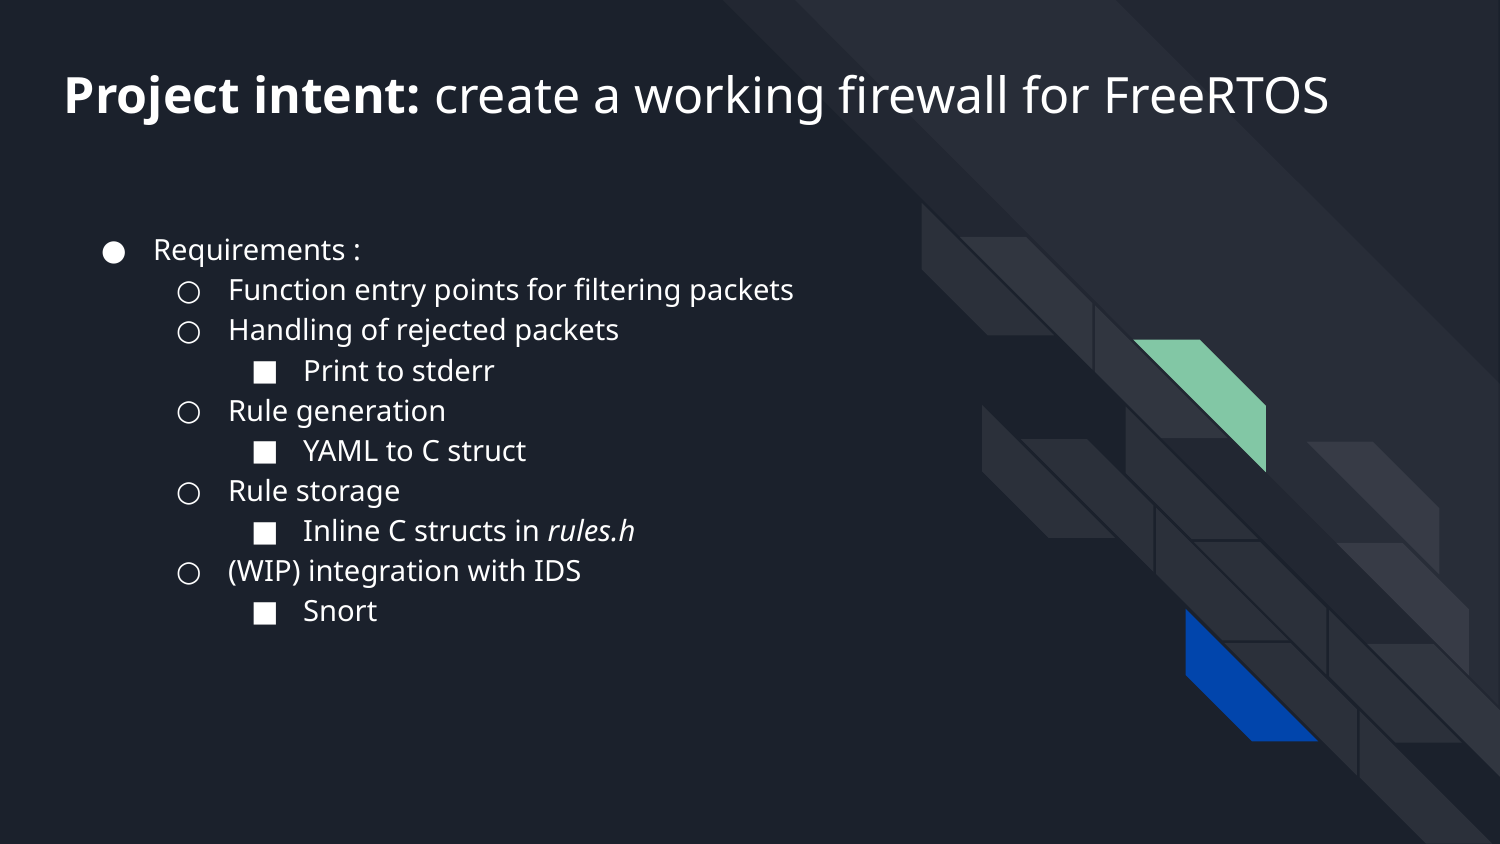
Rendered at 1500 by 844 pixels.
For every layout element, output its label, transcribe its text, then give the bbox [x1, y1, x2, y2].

text_box Project intent: create a working firewall for FreeRTOS [48, 48, 1424, 129]
text_box Requirements : Function entry points for filtering packets Handling of rejected packets Print to stderr Rule generation YAML to C struct Rule storage Inline C structs in rules.h (WIP) integration with IDS Snort [63, 211, 854, 746]
